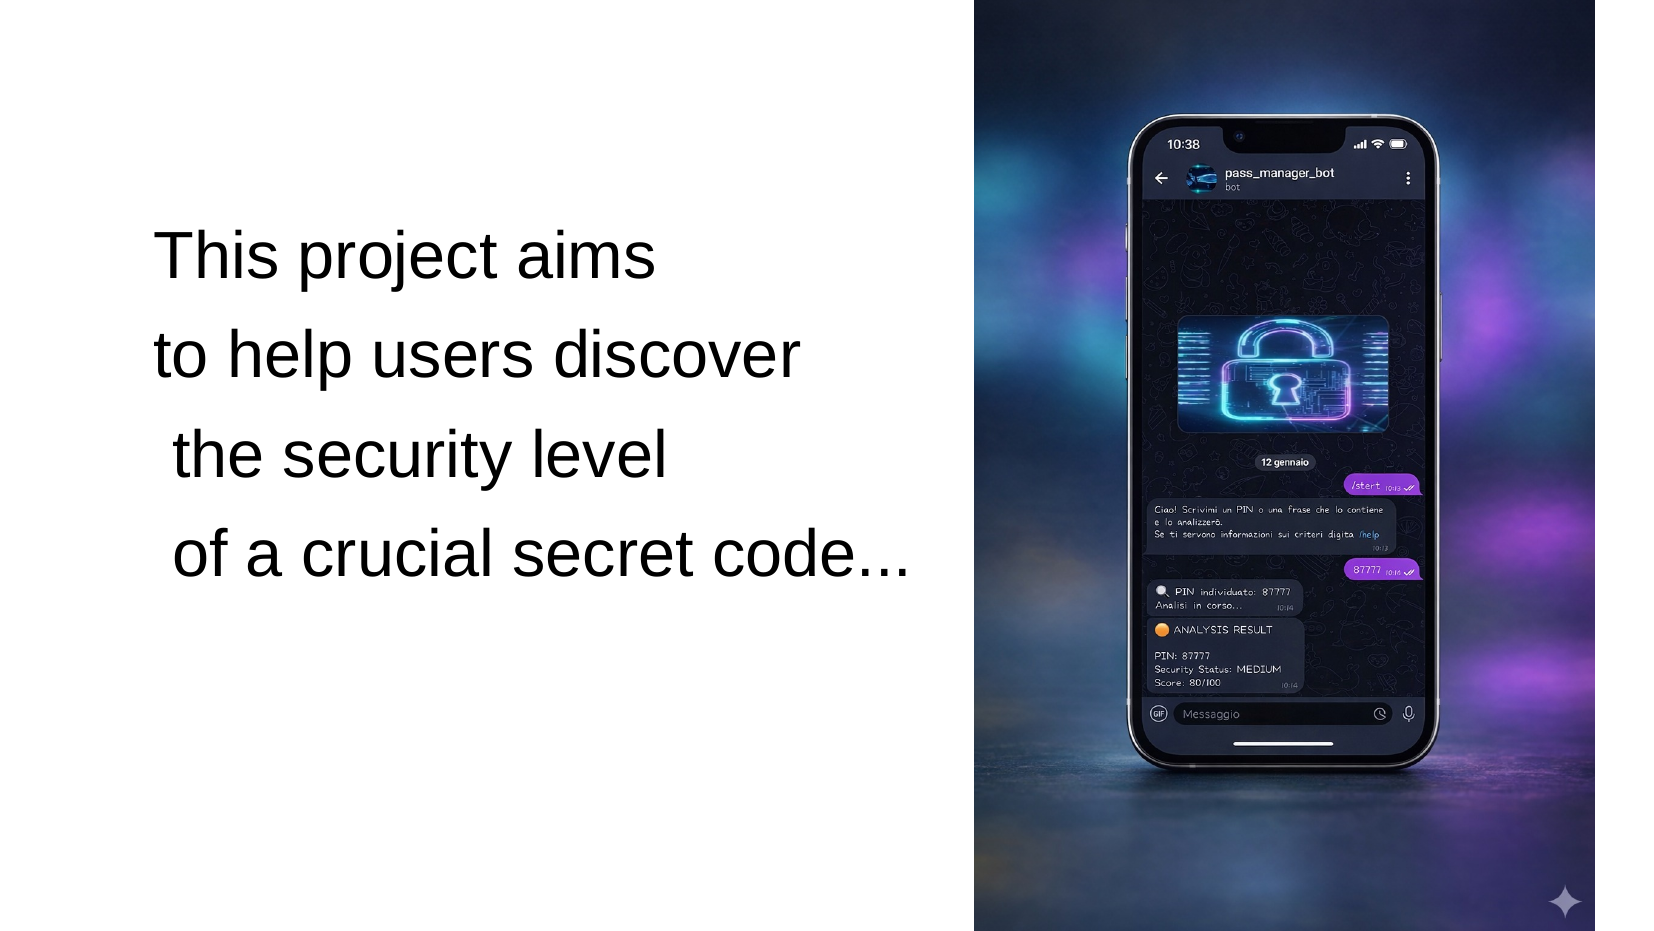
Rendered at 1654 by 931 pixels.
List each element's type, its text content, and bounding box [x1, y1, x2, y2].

list This project aims to help users discover the security level of a crucial secret code... [82, 217, 974, 758]
picture [974, 0, 1595, 931]
